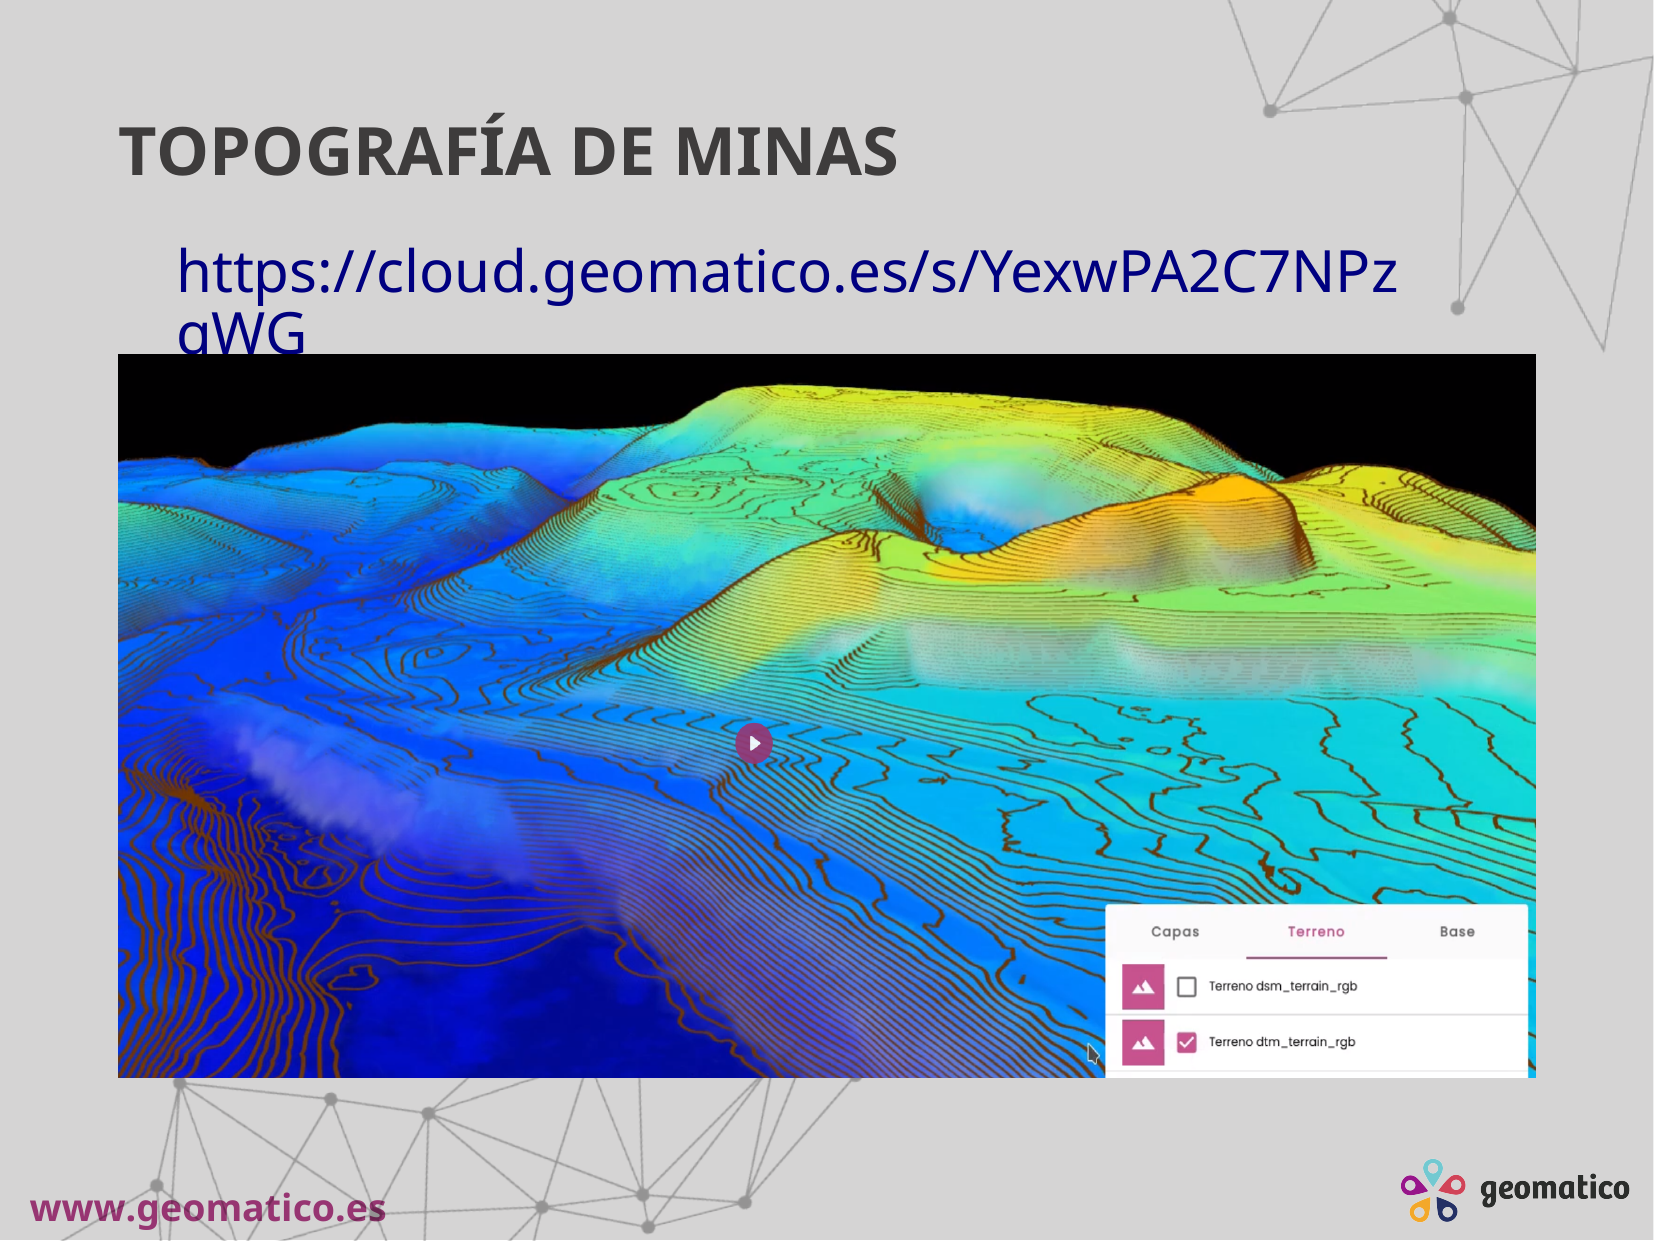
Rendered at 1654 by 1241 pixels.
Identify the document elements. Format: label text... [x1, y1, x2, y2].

picture [1389, 1152, 1642, 1229]
text_box Topografía de minas [118, 104, 1418, 223]
text_box https://cloud.geomatico.es/s/YexwPA2C7NPzqWG [161, 222, 1447, 315]
picture [0, 0, 1654, 1241]
